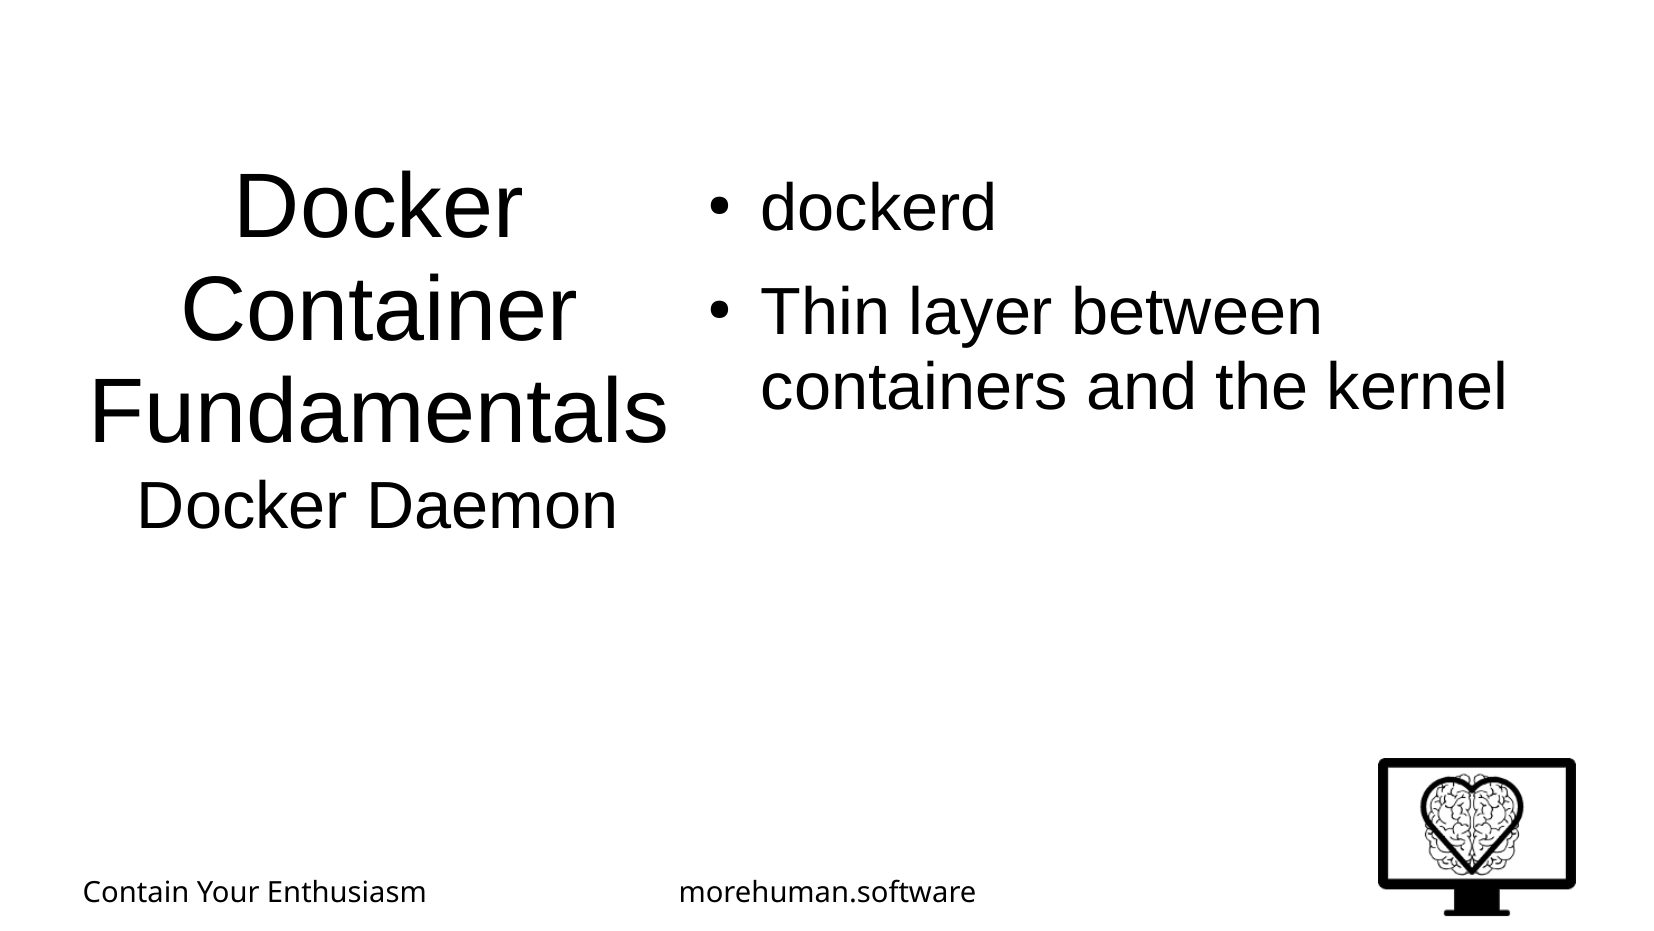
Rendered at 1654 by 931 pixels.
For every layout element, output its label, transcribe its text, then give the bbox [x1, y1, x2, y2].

list dockerd Thin layer between containers and the kernel [690, 169, 1572, 545]
picture [1378, 758, 1576, 925]
text_box Docker Daemon [81, 467, 674, 773]
title Docker Container Fundamentals [83, 154, 676, 463]
